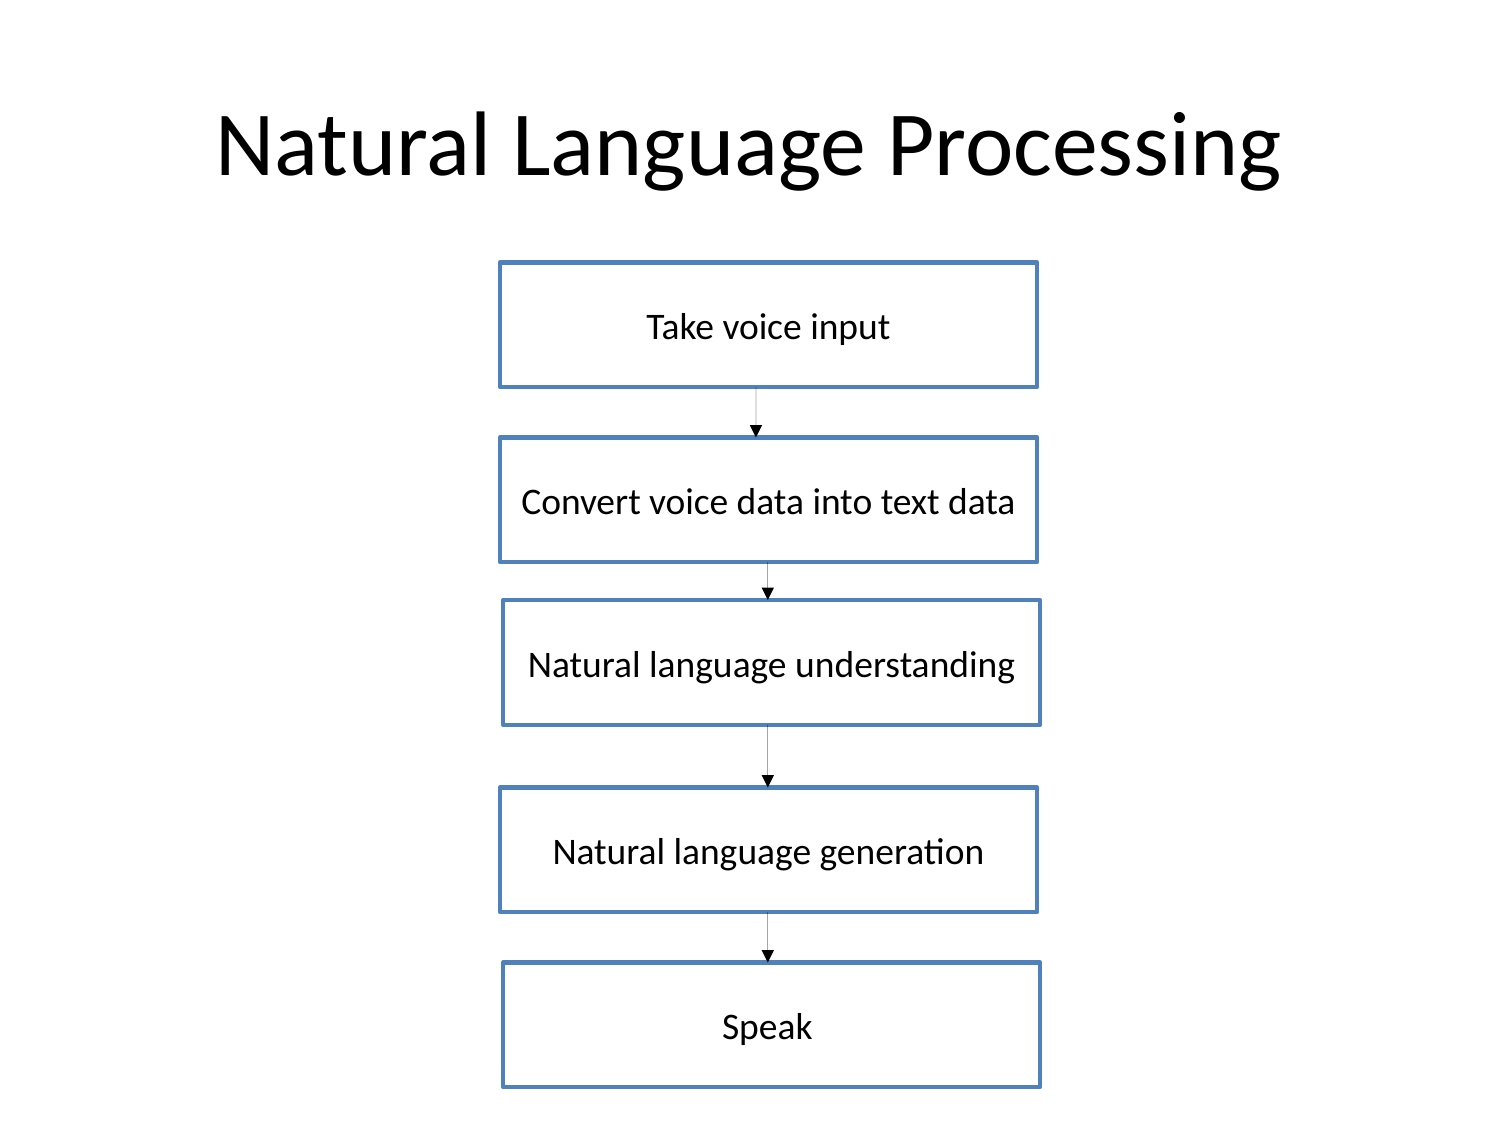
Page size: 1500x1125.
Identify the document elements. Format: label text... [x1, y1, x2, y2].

text_box Natural language generation [499, 787, 1038, 913]
text_box Convert voice data into text data [499, 437, 1038, 563]
text_box Speak [503, 962, 1041, 1088]
text_box Take voice input [499, 262, 1038, 388]
text_box Natural language understanding [503, 600, 1041, 725]
text_box Natural Language Processing [74, 45, 1425, 233]
